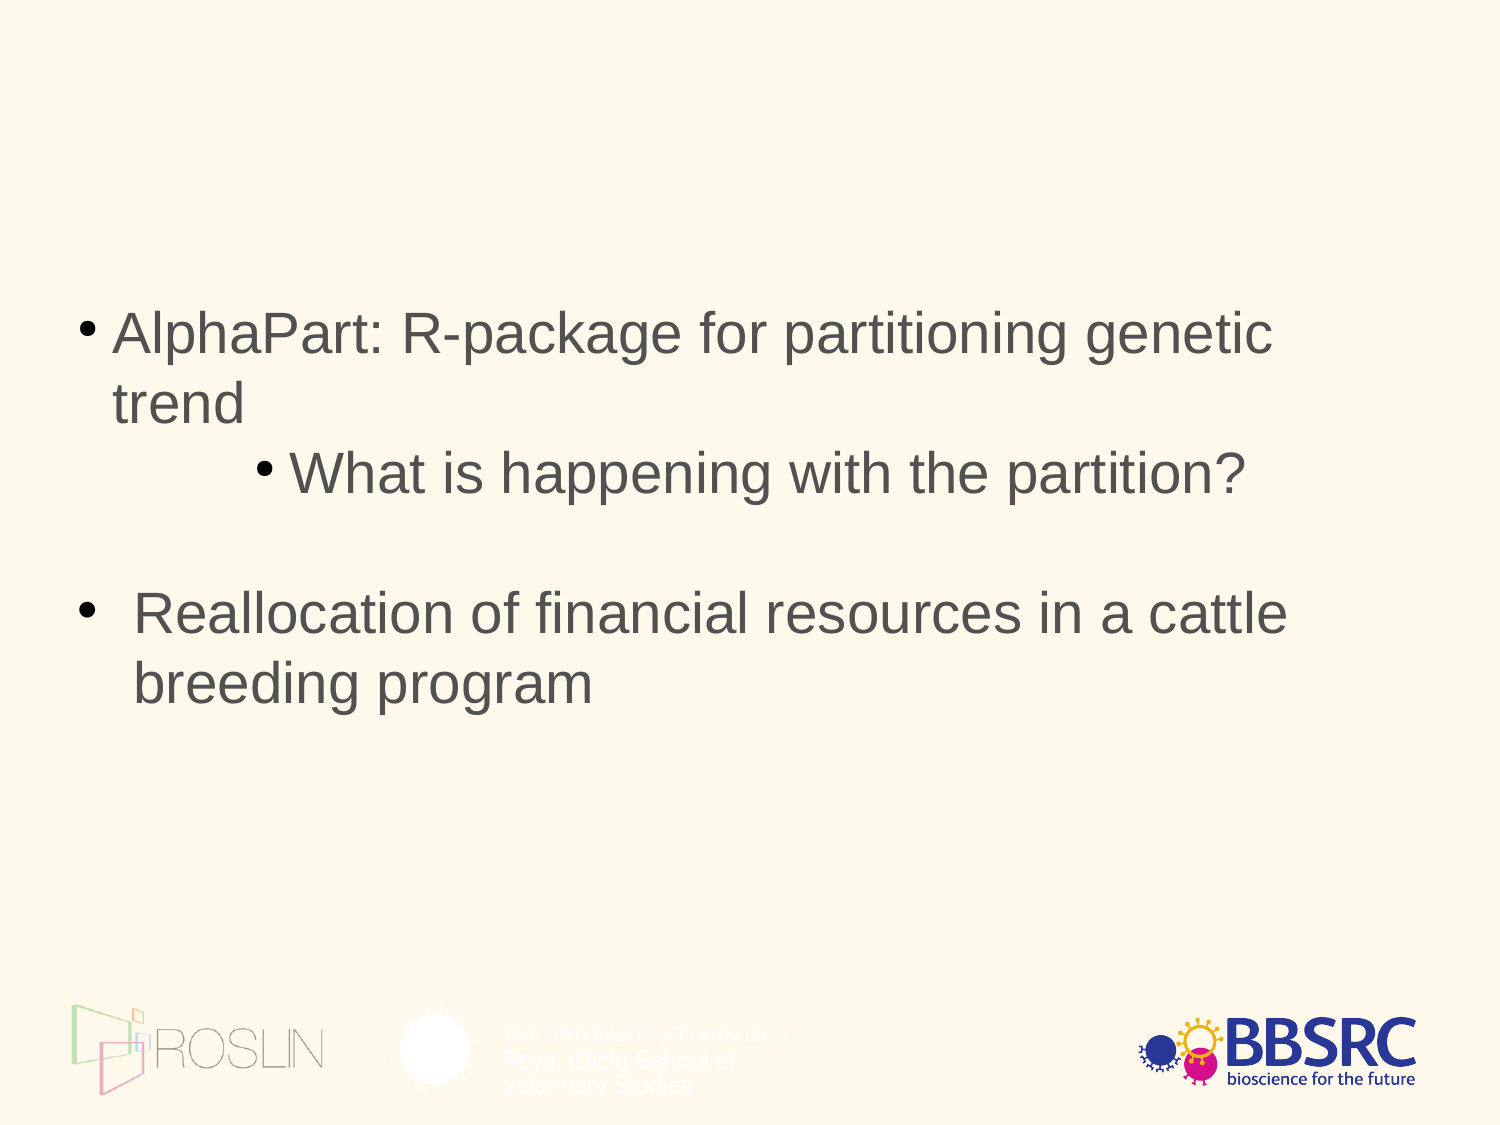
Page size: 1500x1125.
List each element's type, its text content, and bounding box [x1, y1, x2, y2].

picture [1137, 1014, 1416, 1092]
picture [64, 975, 336, 1118]
text_box AlphaPart: R-package for partitioning genetic trend What is happening with the partition? Reallocation of financial resources in a cattle breeding program [62, 287, 1425, 975]
